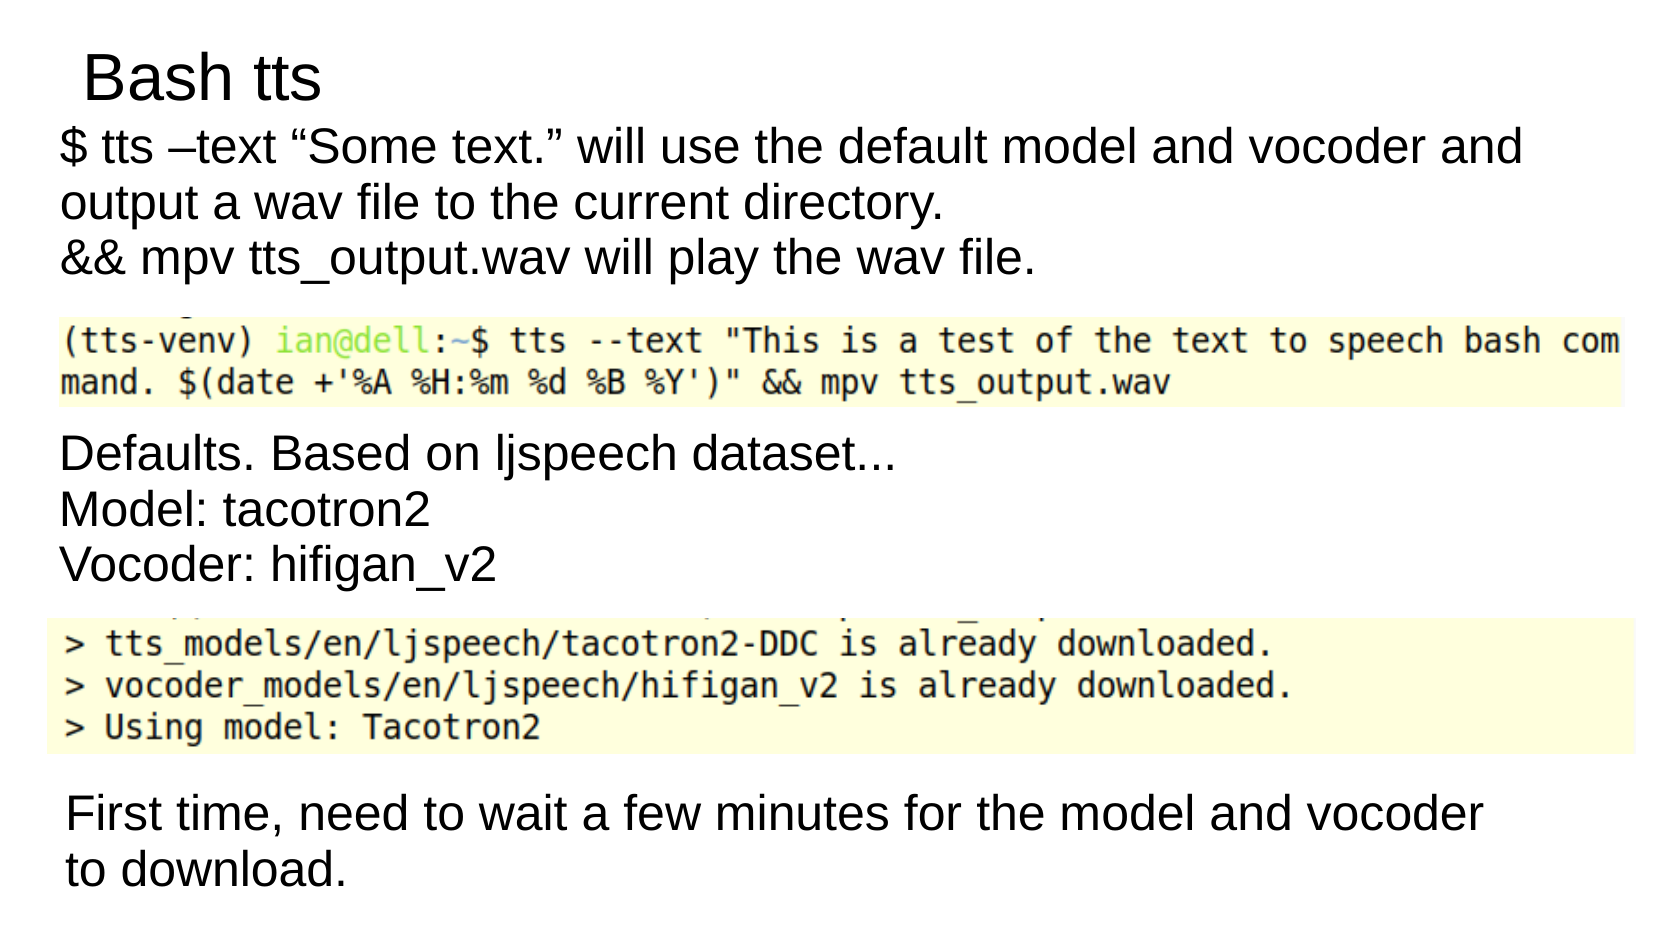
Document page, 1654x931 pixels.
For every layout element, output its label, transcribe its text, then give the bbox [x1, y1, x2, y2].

picture [47, 618, 1636, 754]
title Bash tts [82, 37, 1571, 119]
subtitle Defaults. Based on ljspeech dataset... Model: tacotron2 Vocoder: hifigan_v2 [23, 425, 1512, 593]
picture [59, 317, 1625, 407]
text_box $ tts –text “Some text.” will use the default model and vocoder and output a wav file to the current directory. && mpv tts_output.wav will play the wav file. [59, 118, 1548, 286]
text_box First time, need to wait a few minutes for the model and vocoder to download. [29, 785, 1518, 924]
